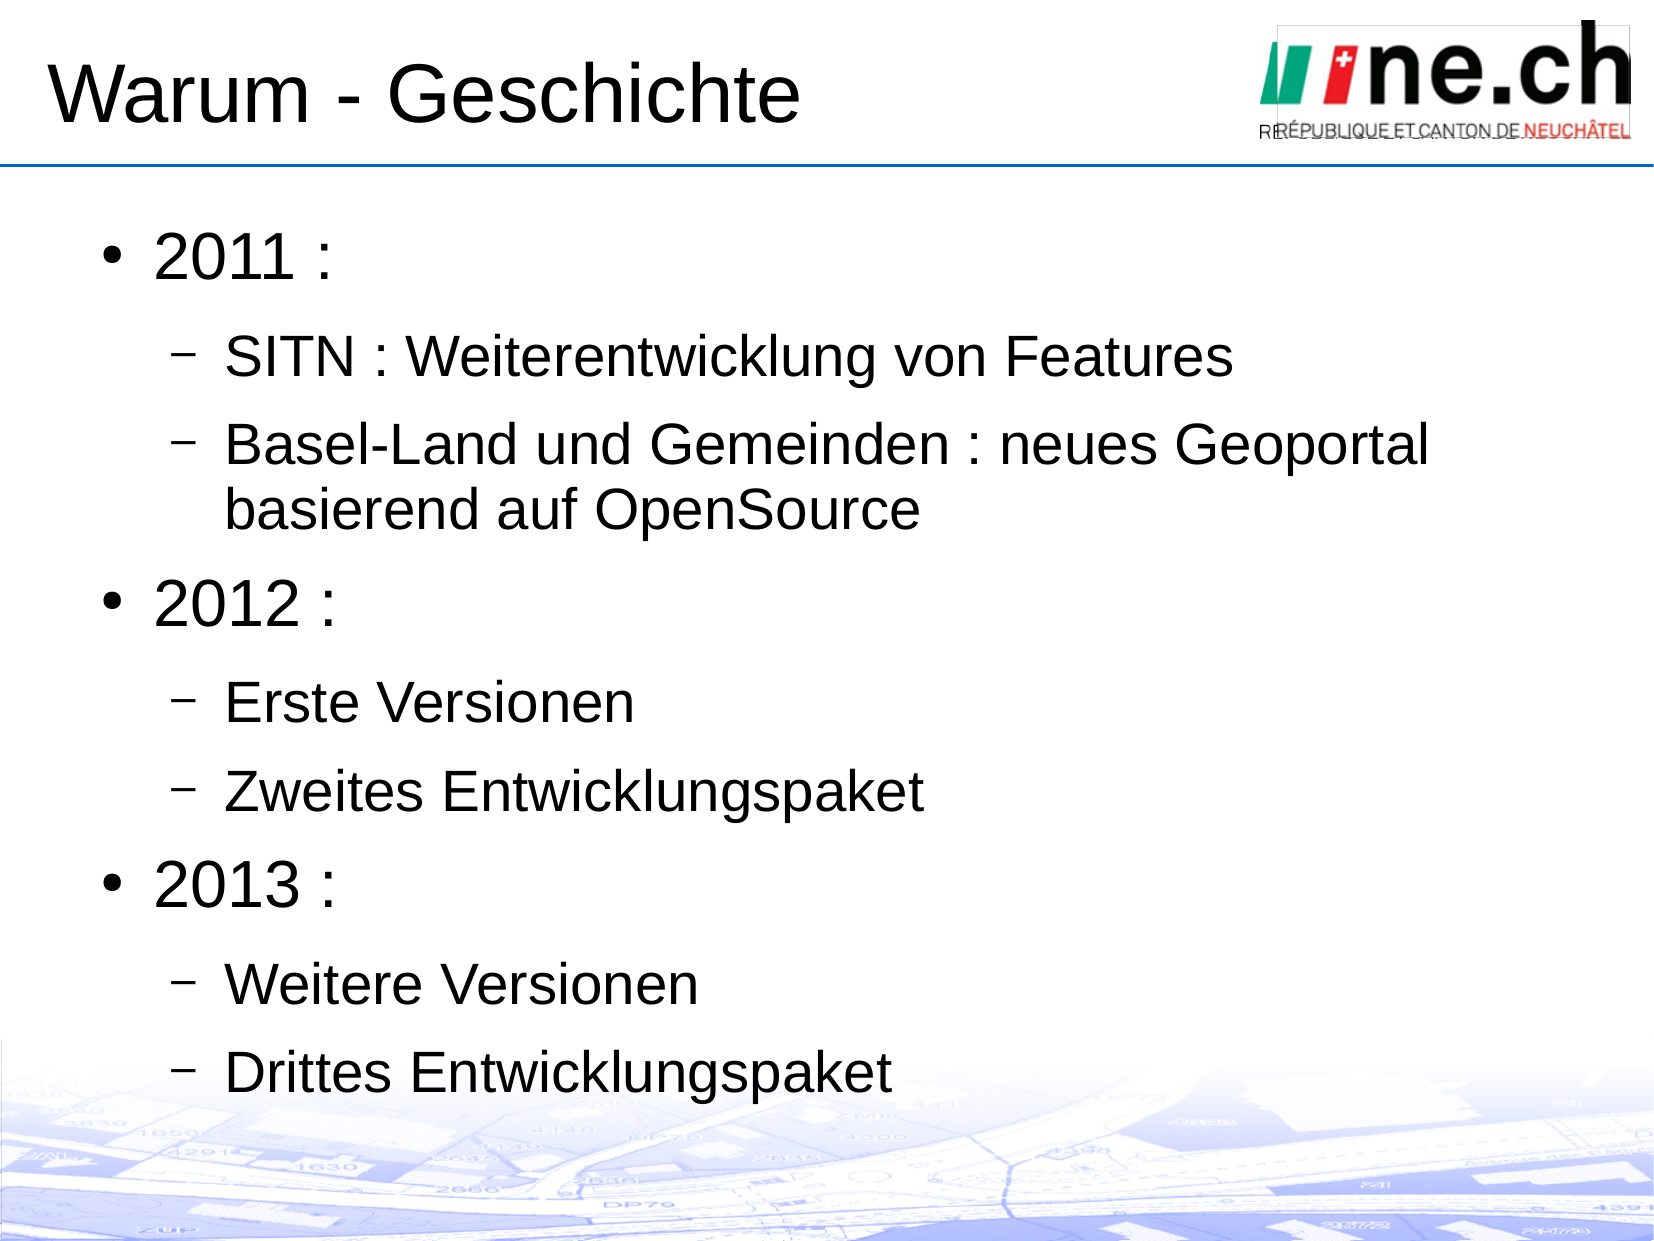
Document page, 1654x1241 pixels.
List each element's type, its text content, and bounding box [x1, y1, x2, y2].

title Warum - Geschichte [47, 0, 1536, 198]
list 2011 : SITN : Weiterentwicklung von Features Basel-Land und Gemeinden : neues Geoportal basierend auf OpenSource 2012 : Erste Versionen Zweites Entwicklungspaket 2013 : Weitere Versionen Drittes Entwicklungspaket [82, 219, 1571, 1104]
picture [1536, 24, 1631, 139]
picture [0, 1040, 1654, 1241]
